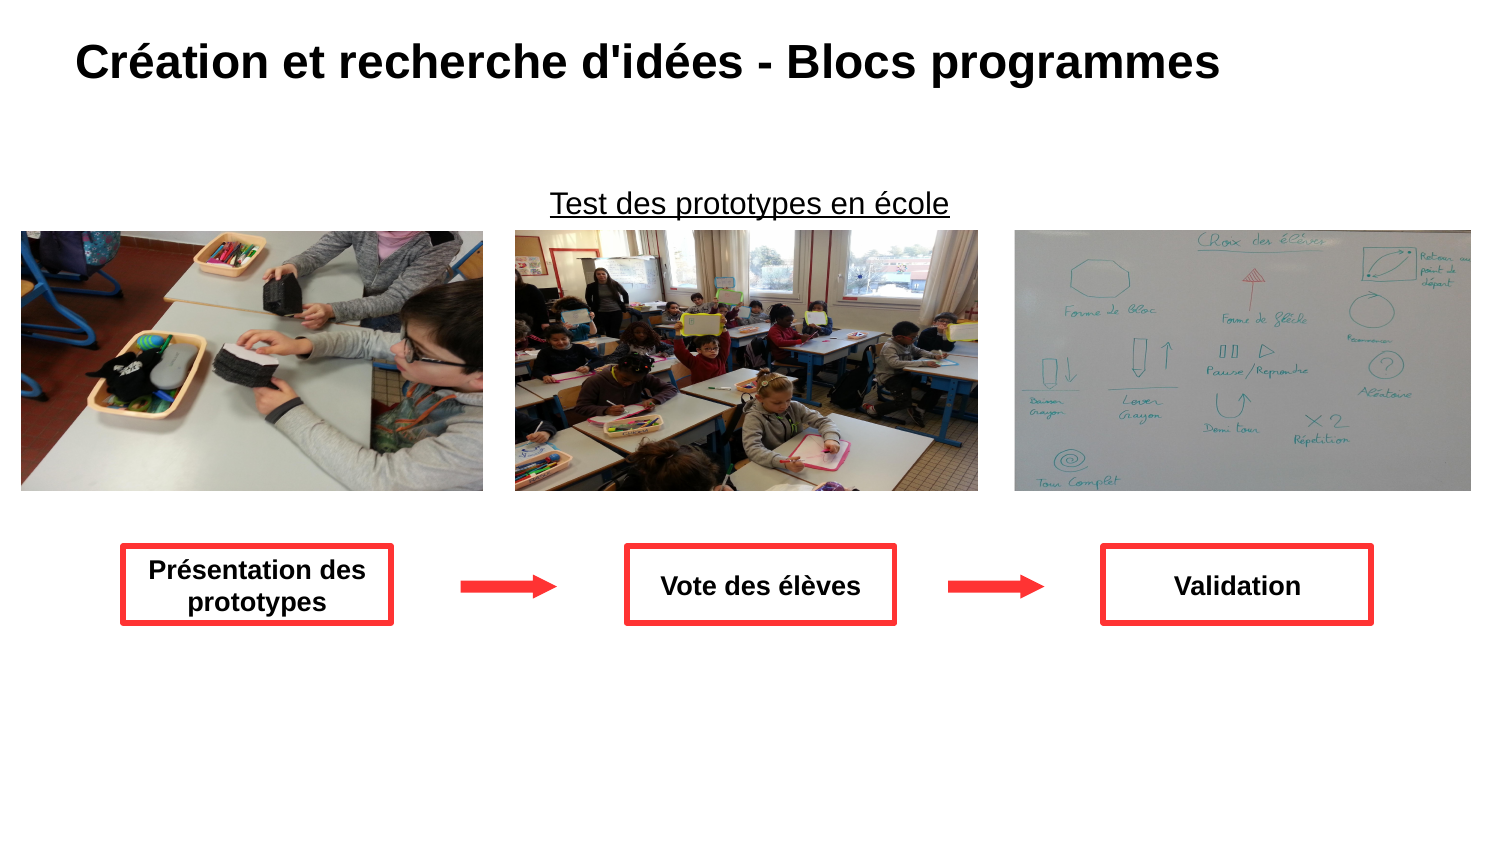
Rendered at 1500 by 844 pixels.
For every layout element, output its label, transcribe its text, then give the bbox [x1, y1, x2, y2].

text_box [948, 574, 1045, 599]
text_box Vote des élèves [626, 546, 895, 623]
text_box [460, 574, 557, 599]
picture [515, 230, 978, 491]
picture [21, 231, 483, 491]
text_box Validation [1103, 546, 1372, 623]
text_box Création et recherche d'idées - Blocs programmes [75, 44, 1426, 89]
picture [1014, 230, 1471, 491]
text_box Présentation des prototypes [123, 546, 391, 623]
text_box Test des prototypes en école [0, 176, 1500, 217]
